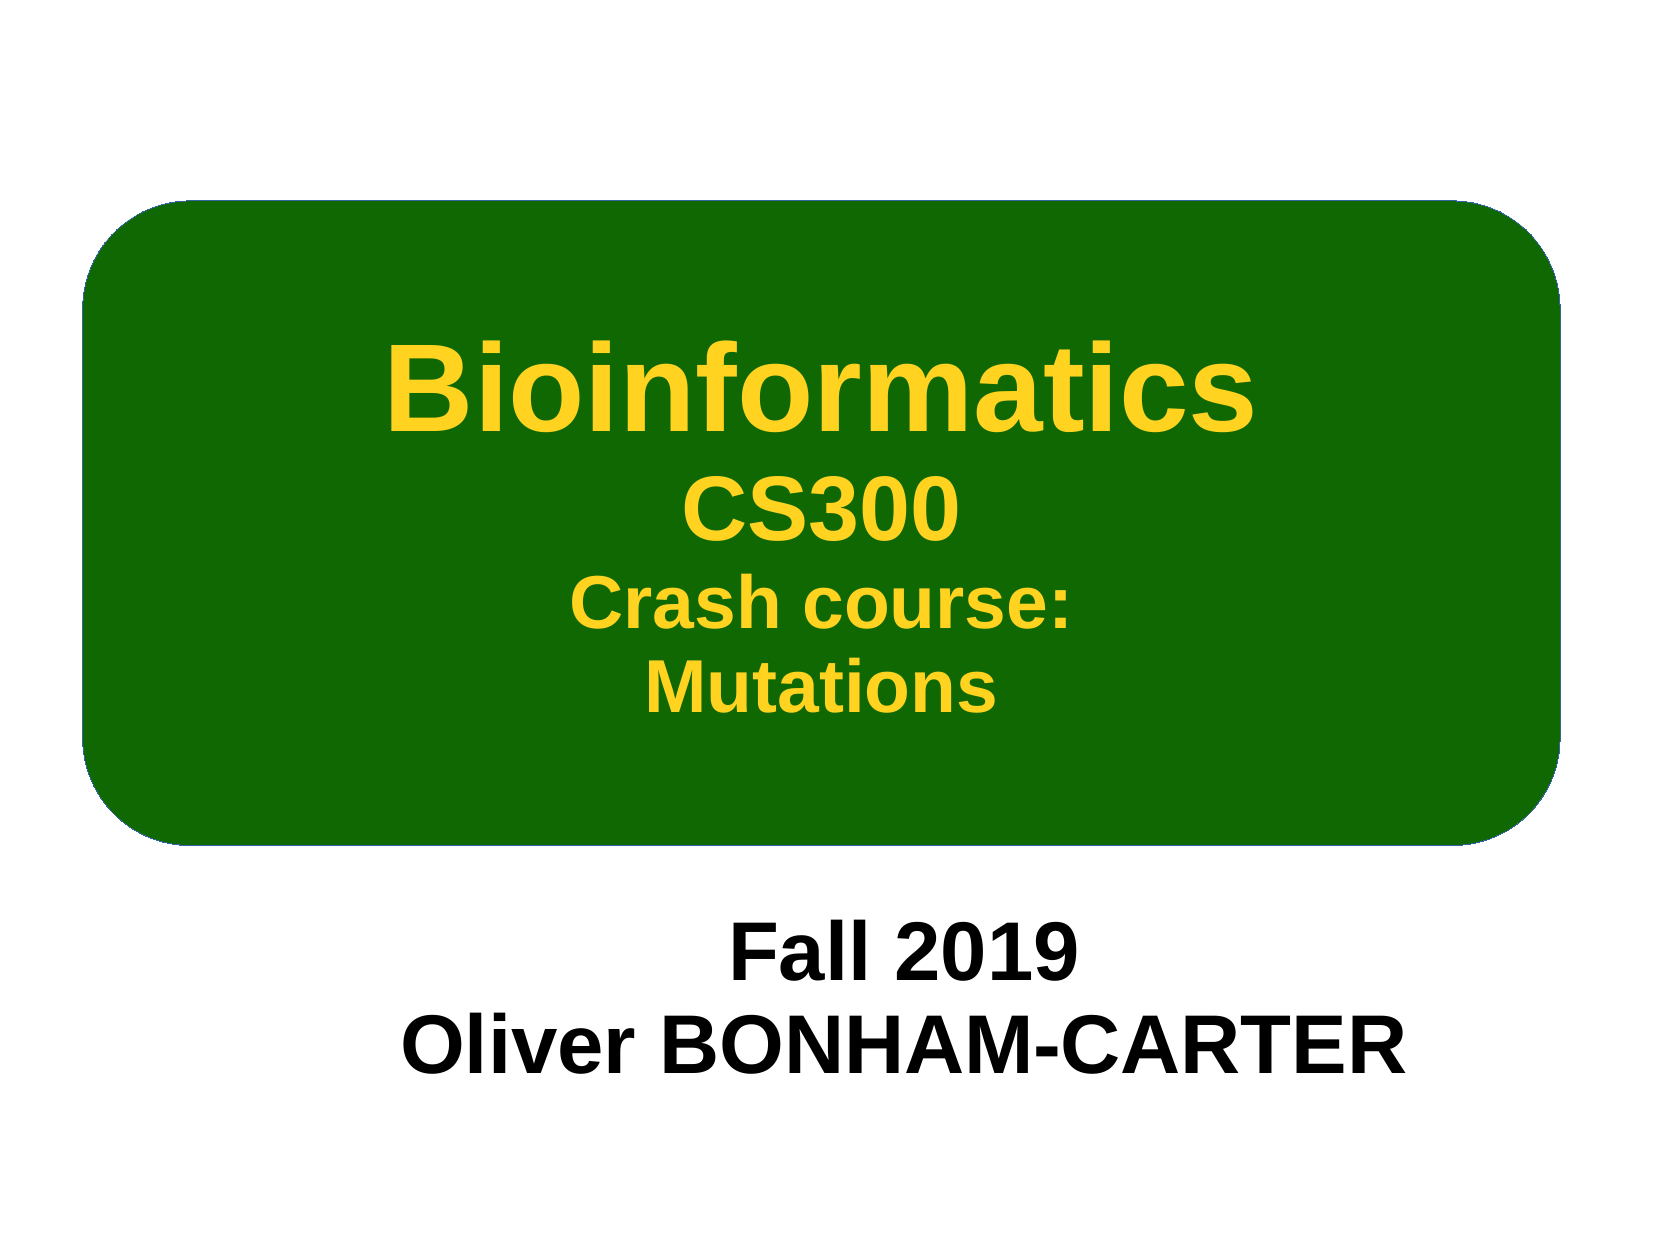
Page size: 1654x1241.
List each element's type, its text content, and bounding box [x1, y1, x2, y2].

text_box Bioinformatics CS300 Crash course: Mutations [82, 200, 1561, 846]
text_box Fall 2019 Oliver BONHAM-CARTER [385, 898, 1423, 1100]
